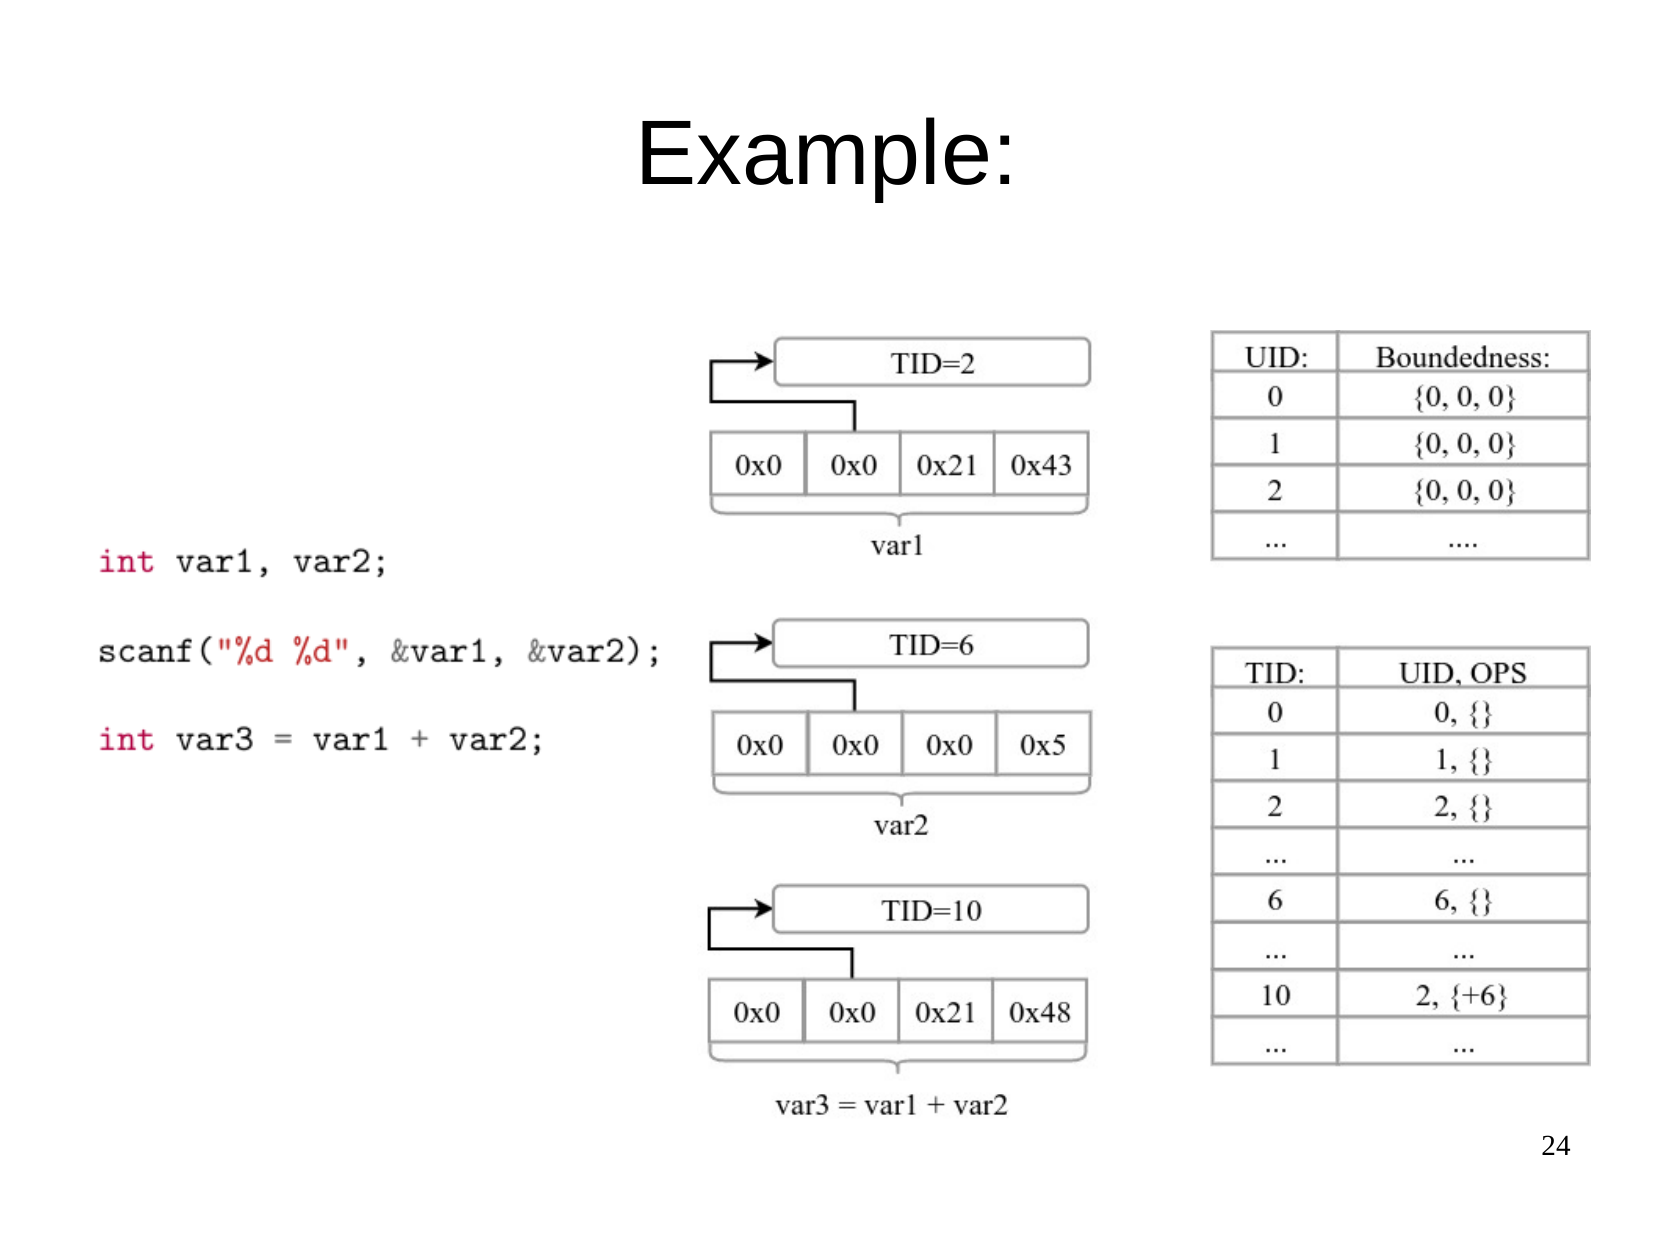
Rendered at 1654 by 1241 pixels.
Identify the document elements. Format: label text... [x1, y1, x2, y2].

picture [45, 330, 1591, 1129]
title Example: [82, 49, 1571, 257]
